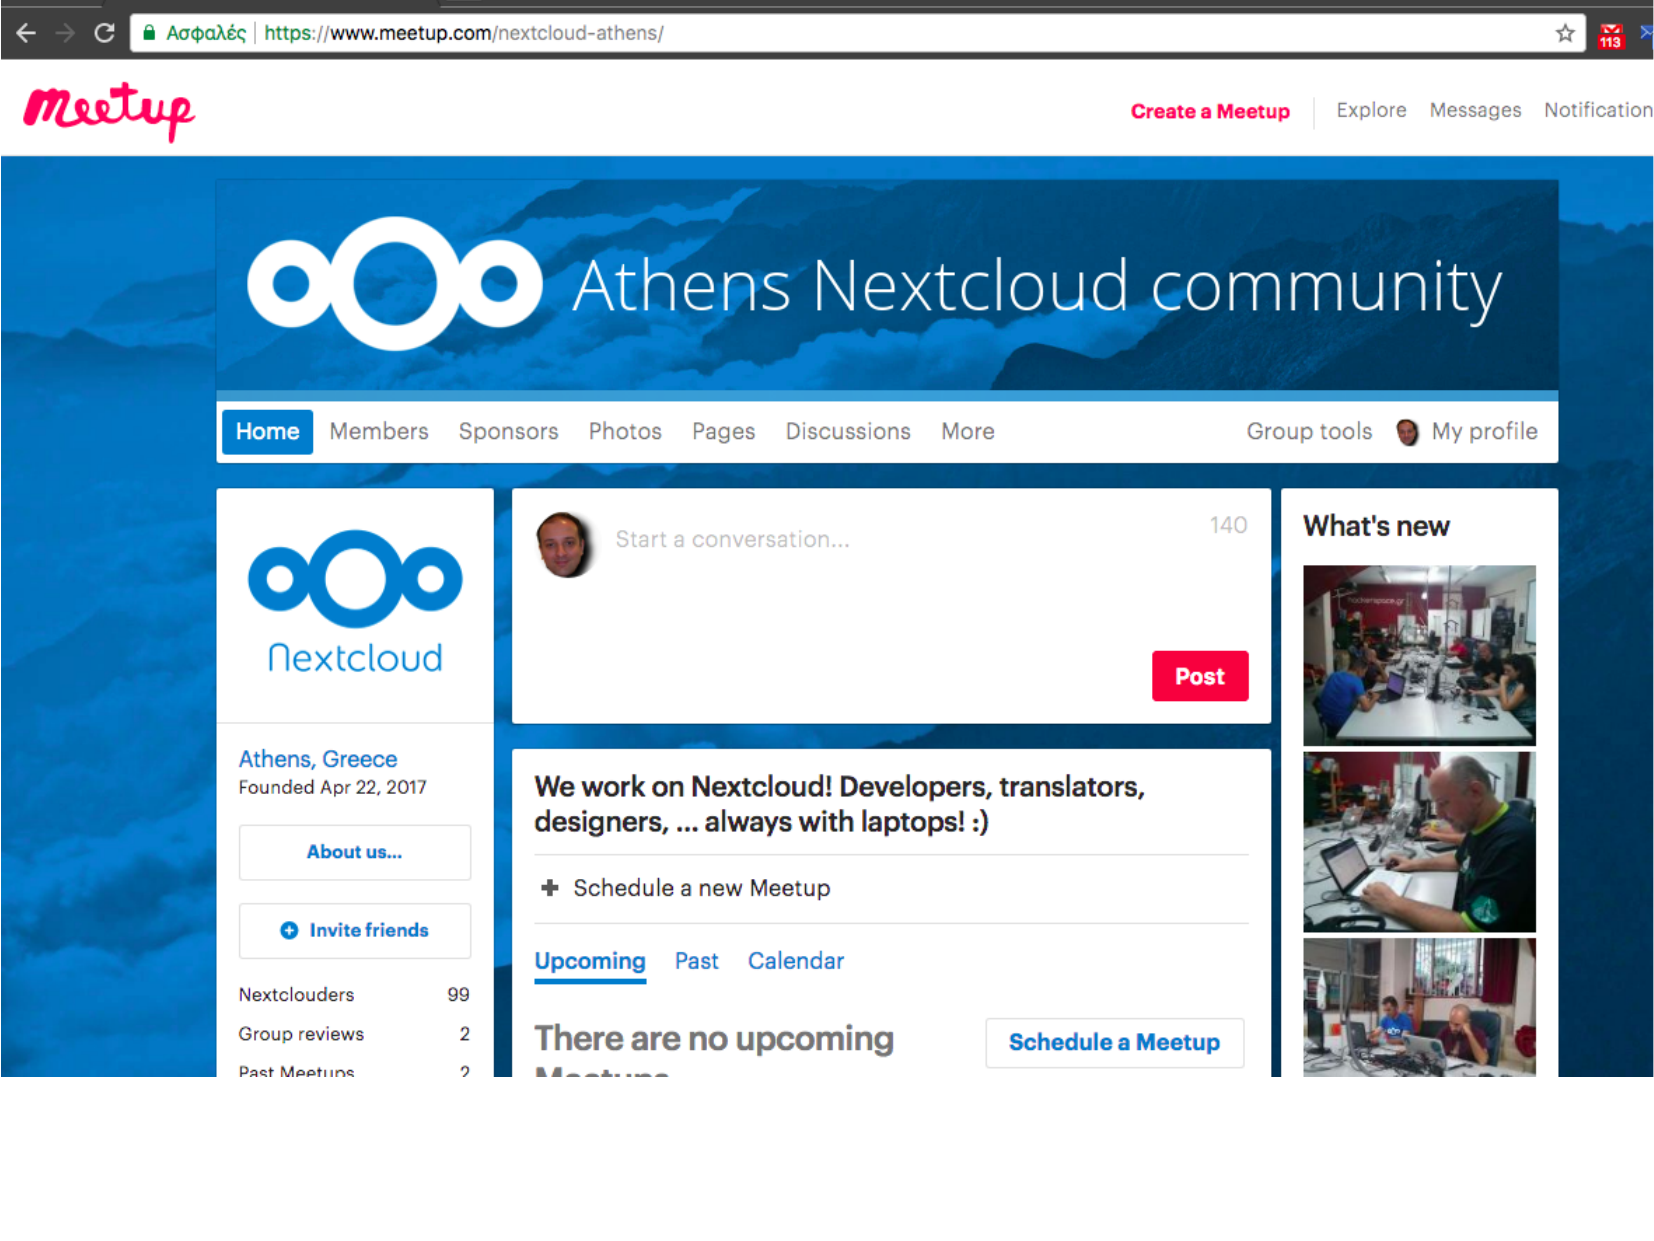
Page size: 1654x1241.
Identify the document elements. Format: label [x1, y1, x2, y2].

picture [1, 0, 1654, 1077]
